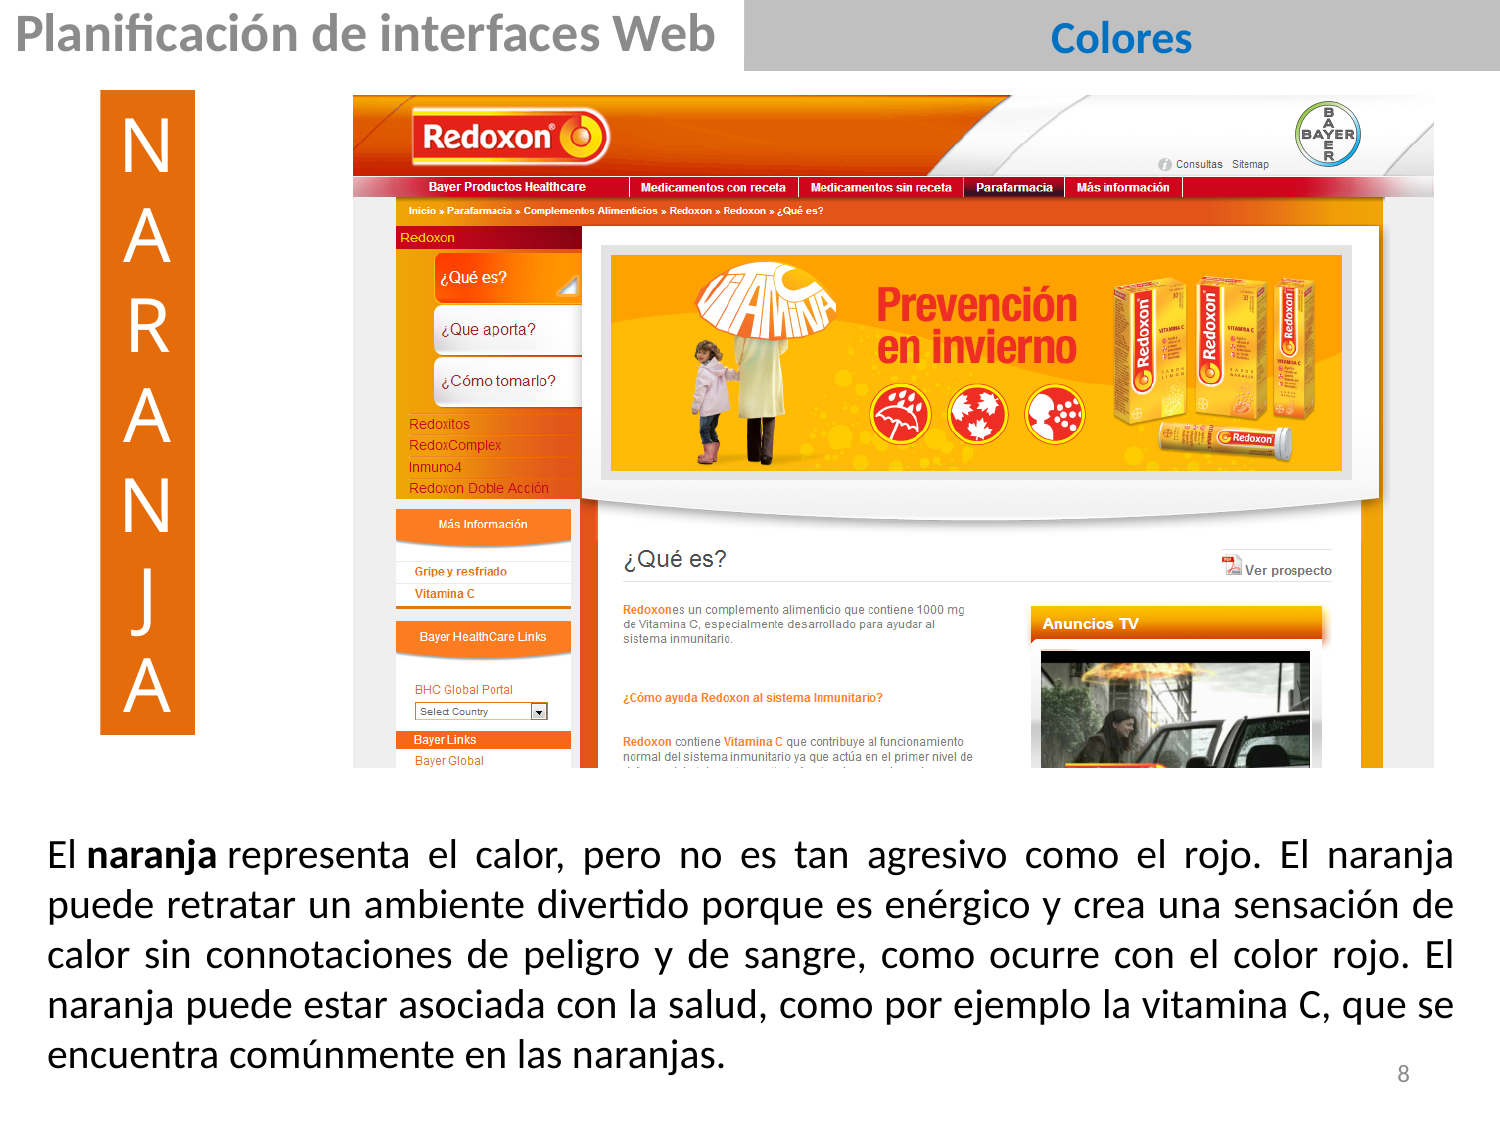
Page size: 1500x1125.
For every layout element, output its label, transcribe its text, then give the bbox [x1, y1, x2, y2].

title Colores [744, 0, 1500, 71]
title El naranja representa el calor, pero no es tan agresivo como el rojo. El naranja puede retratar un ambiente divertido porque es enérgico y crea una sensación de calor sin connotaciones de peligro y de sangre, como ocurre con el color rojo. El naranja puede estar asociada con la salud, como por ejemplo la vitamina C, que se encuentra comúnmente en las naranjas. [32, 857, 1471, 1046]
title Planificación de interfaces Web [0, 0, 745, 60]
text_box NARANJA [100, 90, 195, 735]
slide_number <número> [1074, 1042, 1425, 1103]
picture [353, 95, 1434, 768]
